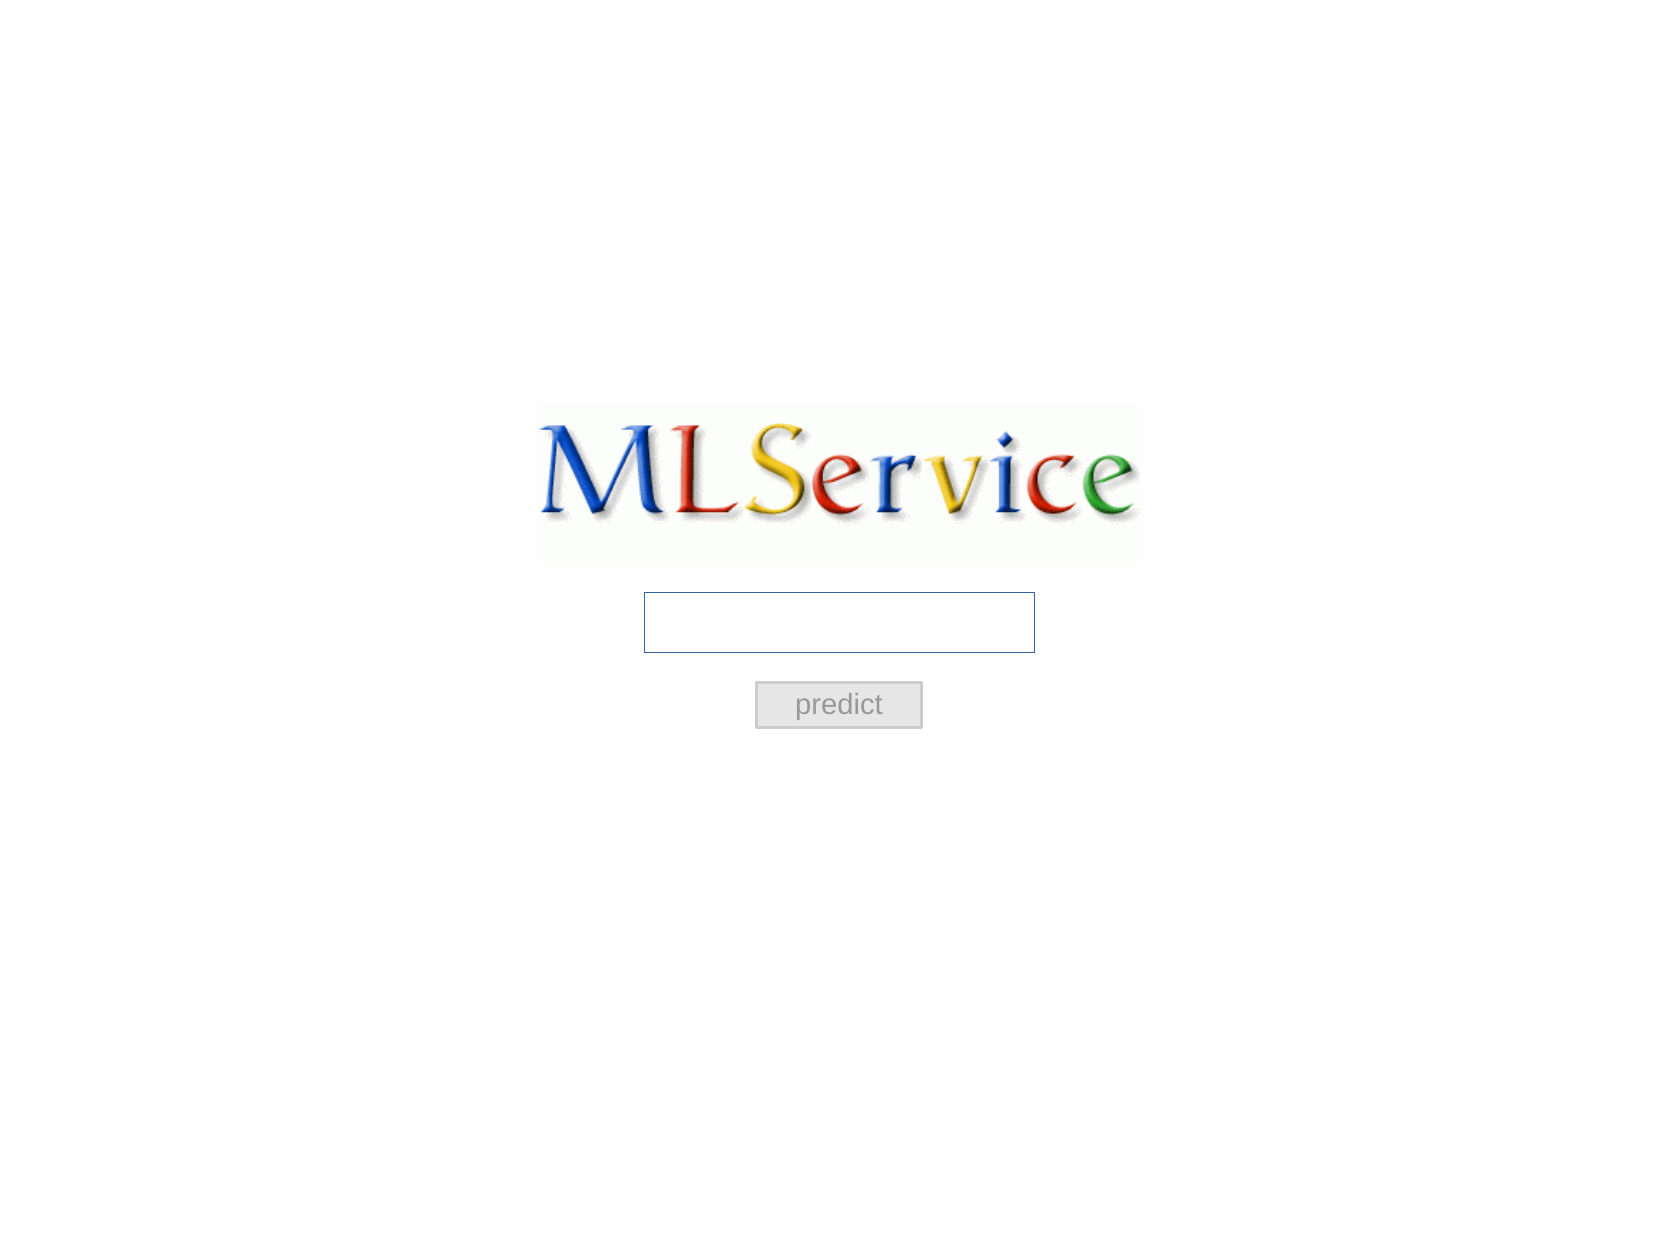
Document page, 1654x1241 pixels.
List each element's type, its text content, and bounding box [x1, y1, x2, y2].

text_box predict [756, 682, 922, 728]
picture [538, 404, 1141, 563]
